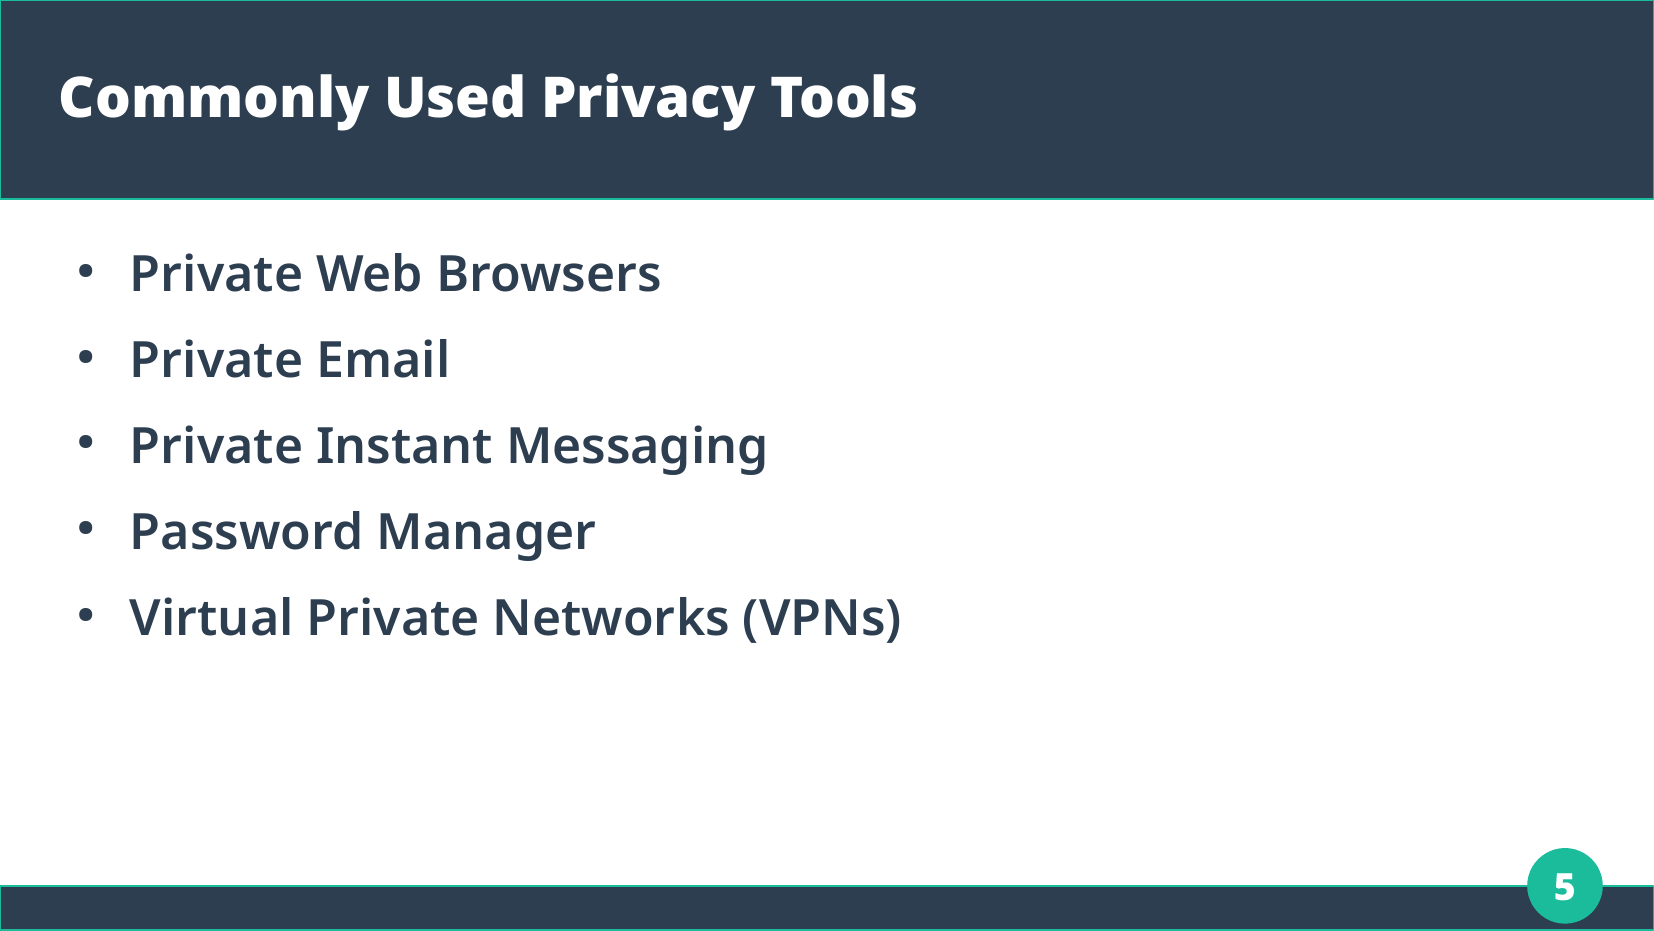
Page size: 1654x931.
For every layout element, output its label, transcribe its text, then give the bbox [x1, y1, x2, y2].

title Commonly Used Privacy Tools [59, 37, 1595, 155]
list Private Web Browsers Private Email Private Instant Messaging Password Manager Virtual Private Networks (VPNs) [59, 237, 1595, 858]
